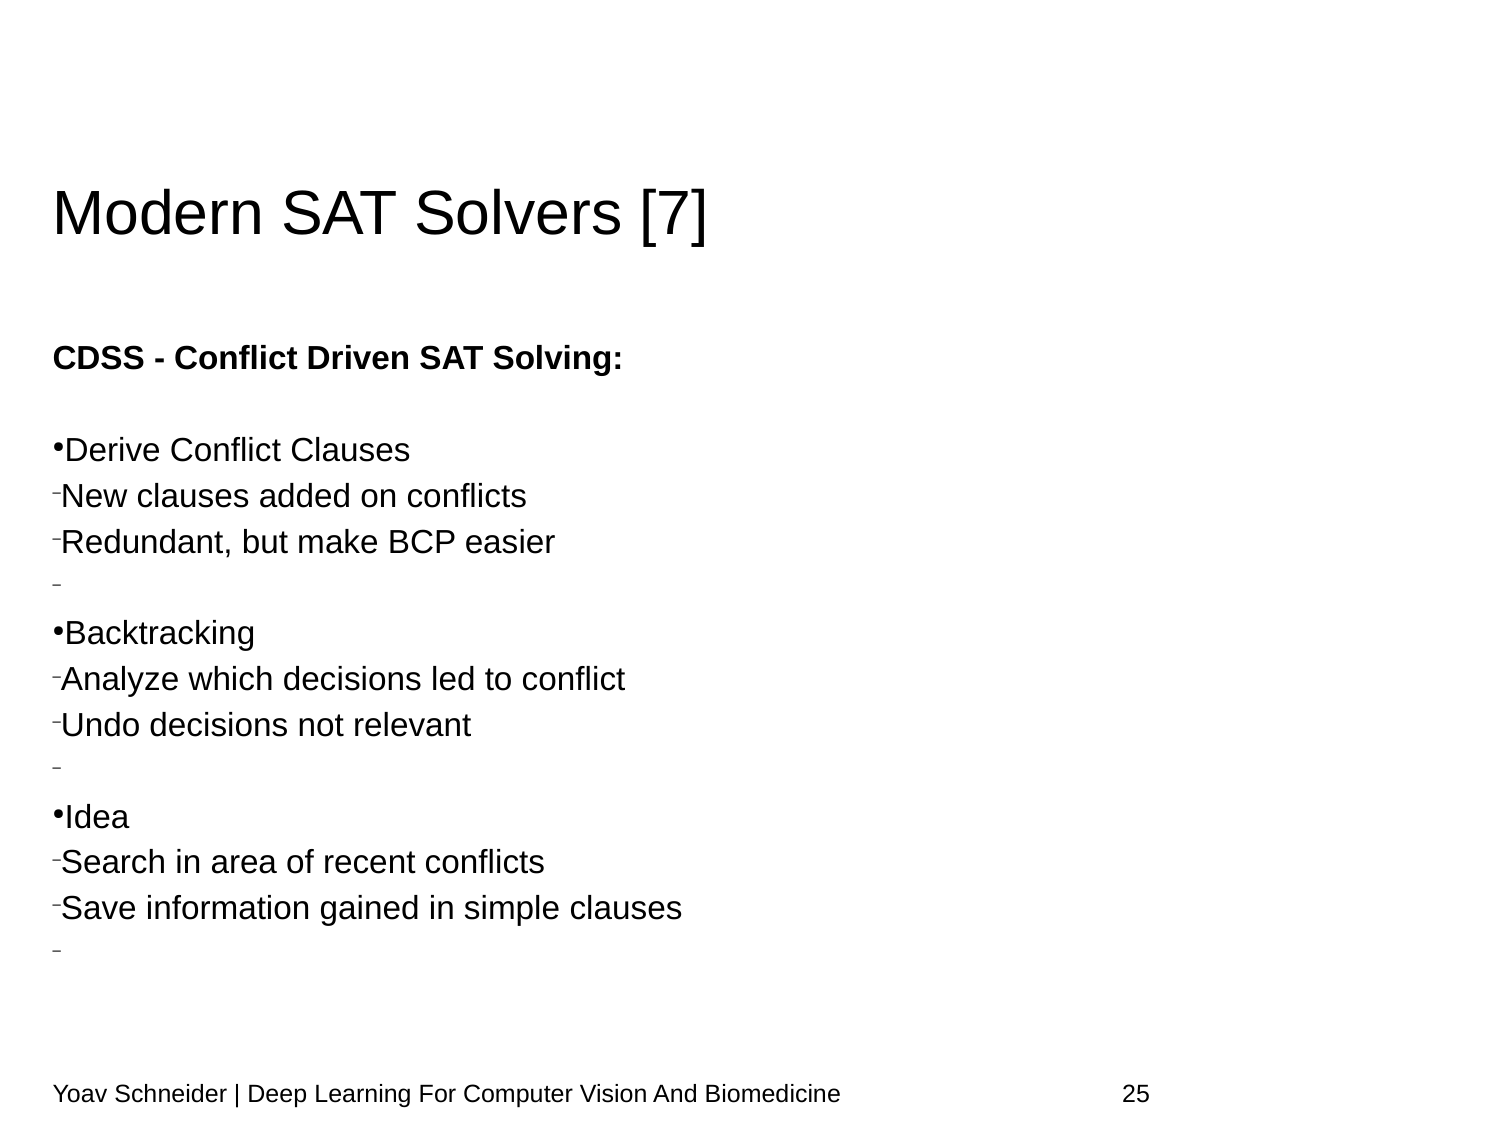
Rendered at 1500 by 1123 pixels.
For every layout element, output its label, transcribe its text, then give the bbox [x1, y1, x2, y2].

list CDSS - Conflict Driven SAT Solving: Derive Conflict Clauses New clauses added on conflicts Redundant, but make BCP easier Backtracking Analyze which decisions led to conflict Undo decisions not relevant Idea Search in area of recent conflicts Save information gained in simple clauses [52, 330, 1052, 996]
title Modern SAT Solvers [7] [52, 171, 1453, 242]
text_box Yoav Schneider | Deep Learning For Computer Vision And Biomedicine [52, 1062, 1116, 1123]
text_box [1122, 1062, 1459, 1123]
